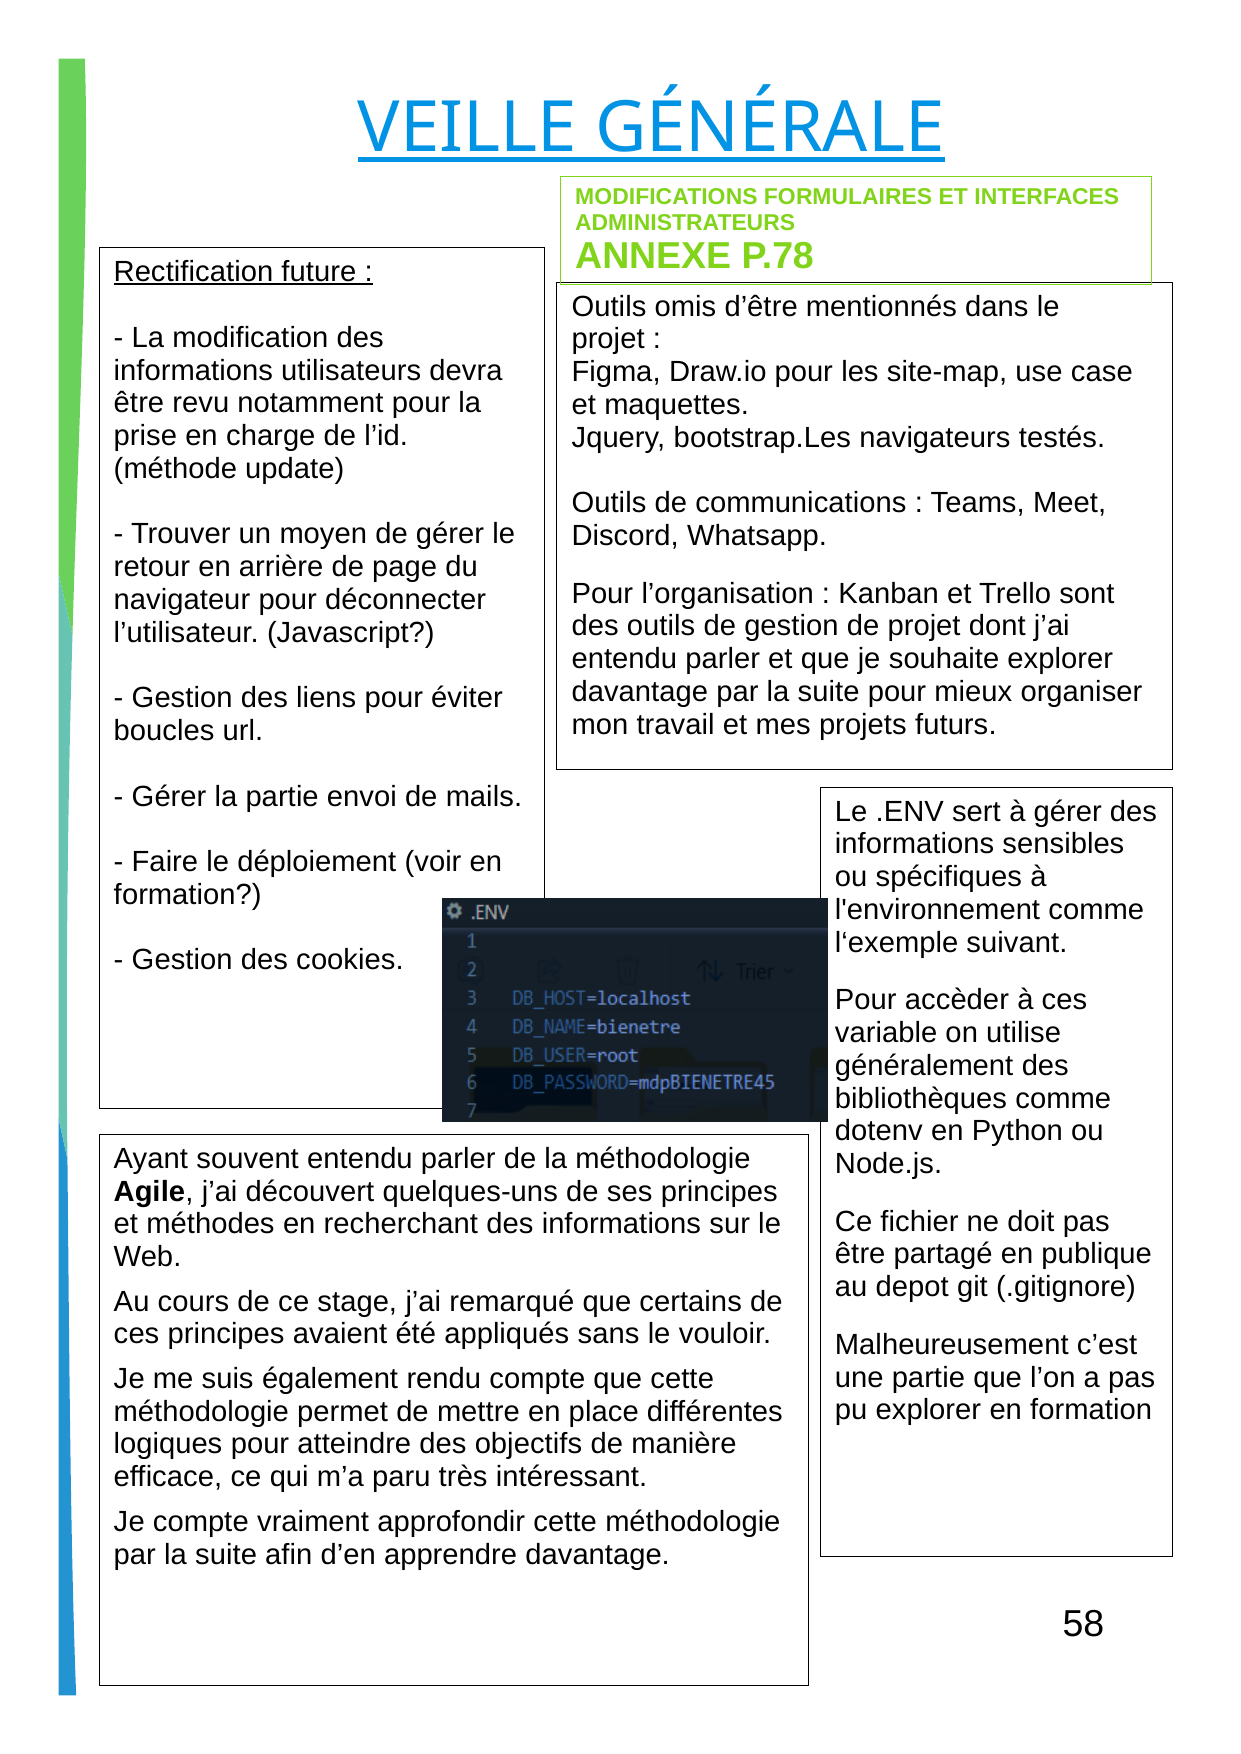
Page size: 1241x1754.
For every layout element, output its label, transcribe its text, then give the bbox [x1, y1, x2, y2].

text_box Outils omis d’être mentionnés dans le projet : Figma, Draw.io pour les site-map, use case et maquettes. Jquery, bootstrap.Les navigateurs testés. Outils de communications : Teams, Meet, Discord, Whatsapp. Pour l’organisation : Kanban et Trello sont des outils de gestion de projet dont j’ai entendu parler et que je souhaite explorer davantage par la suite pour mieux organiser mon travail et mes projets futurs. [556, 282, 1173, 770]
text_box VEILLE GÉNÉRALE [343, 68, 992, 277]
text_box <numéro> [1047, 1594, 1241, 1718]
text_box Rectification future : - La modification des informations utilisateurs devra être revu notamment pour la prise en charge de l’id. (méthode update) - Trouver un moyen de gérer le retour en arrière de page du navigateur pour déconnecter l’utilisateur. (Javascript?) - Gestion des liens pour éviter boucles url. - Gérer la partie envoi de mails. - Faire le déploiement (voir en formation?) - Gestion des cookies. [99, 247, 545, 1109]
text_box MODIFICATIONS FORMULAIRES ET INTERFACES ADMINISTRATEURS ANNEXE P.78 [560, 176, 1152, 285]
text_box Ayant souvent entendu parler de la méthodologie Agile, j’ai découvert quelques-uns de ses principes et méthodes en recherchant des informations sur le Web. Au cours de ce stage, j’ai remarqué que certains de ces principes avaient été appliqués sans le vouloir. Je me suis également rendu compte que cette méthodologie permet de mettre en place différentes logiques pour atteindre des objectifs de manière efficace, ce qui m’a paru très intéressant. Je compte vraiment approfondir cette méthodologie par la suite afin d’en apprendre davantage. [99, 1134, 809, 1686]
text_box Le .ENV sert à gérer des informations sensibles ou spécifiques à l'environnement comme l‘exemple suivant. Pour accèder à ces variable on utilise généralement des bibliothèques comme dotenv en Python ou Node.js. Ce fichier ne doit pas être partagé en publique au depot git (.gitignore) Malheureusement c’est une partie que l’on a pas pu explorer en formation [820, 787, 1173, 1557]
picture [442, 898, 828, 1122]
